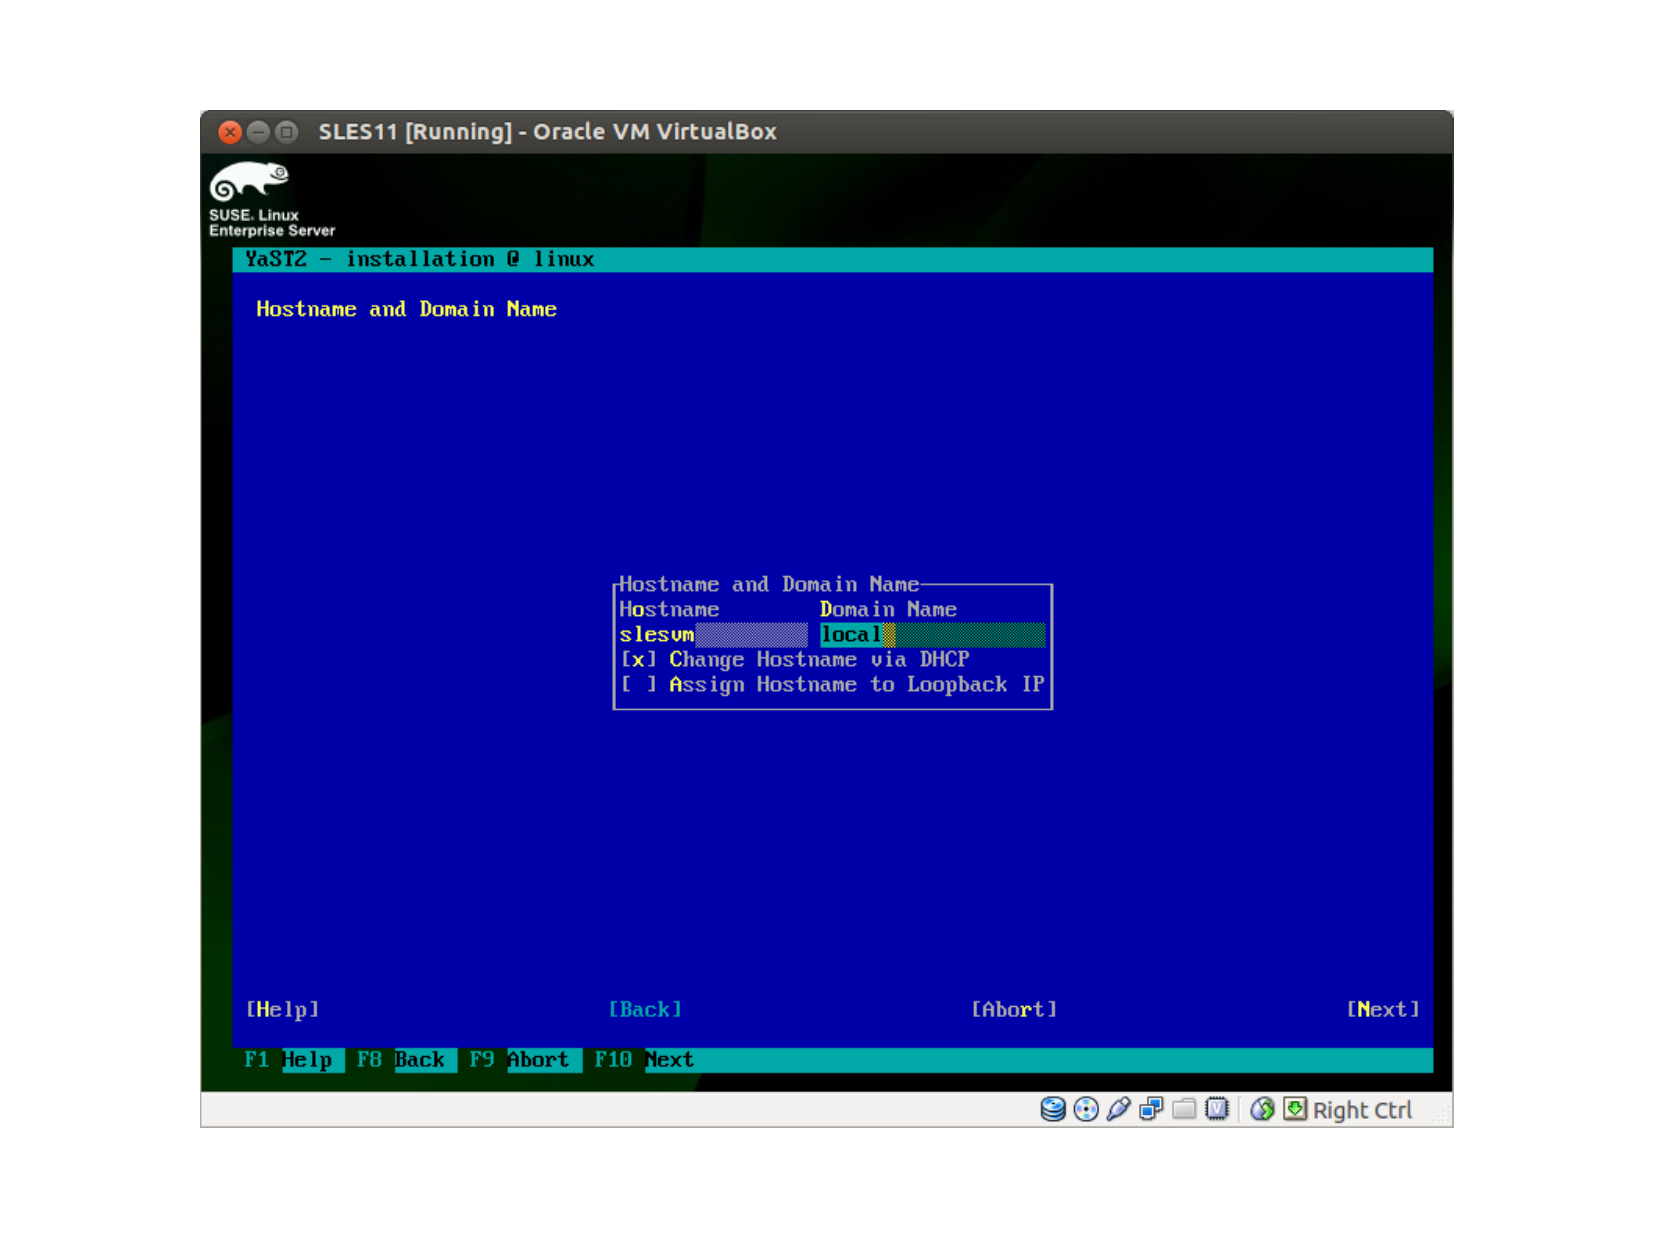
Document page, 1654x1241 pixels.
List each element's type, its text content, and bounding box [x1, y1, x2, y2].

title VirtualBox+SLES [82, 49, 1571, 257]
picture [200, 110, 1454, 1128]
